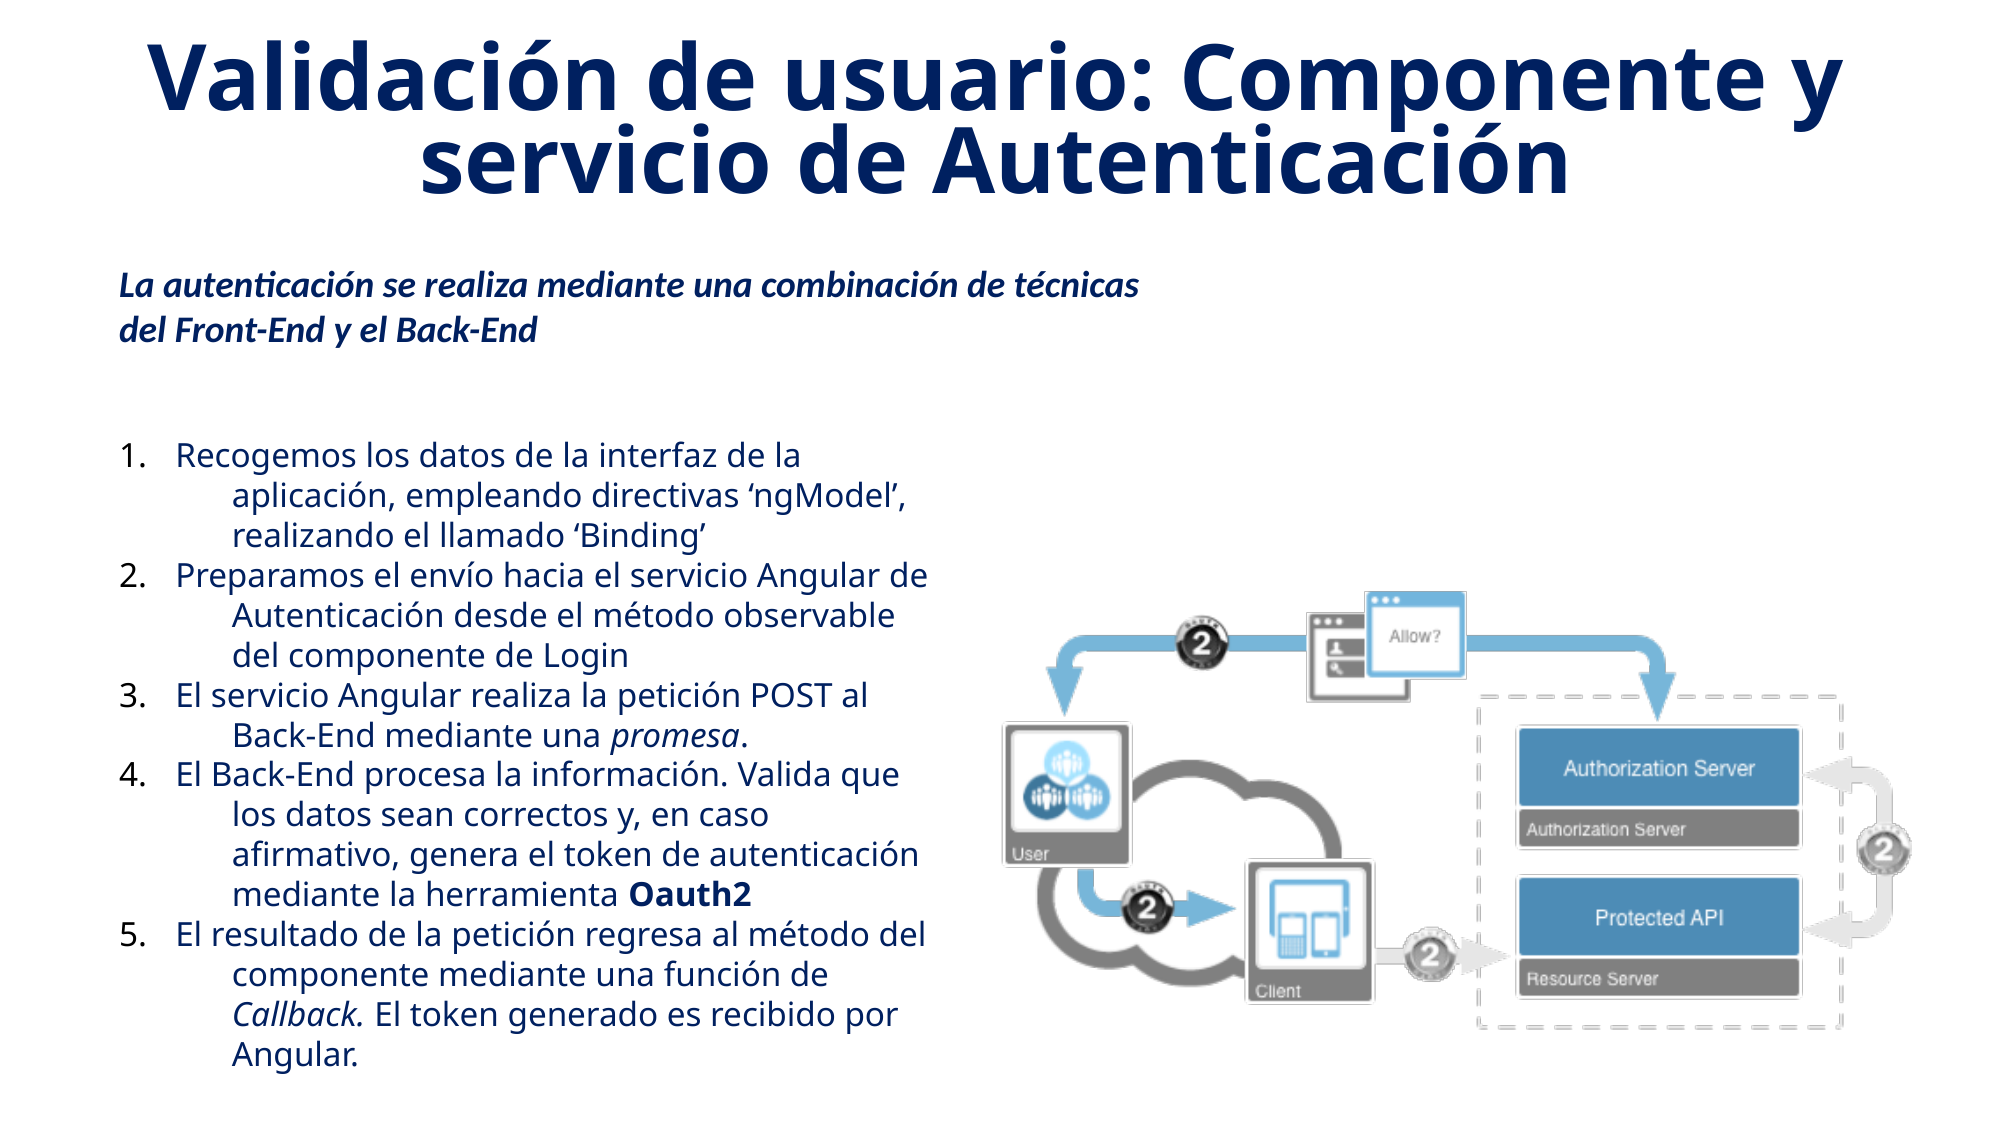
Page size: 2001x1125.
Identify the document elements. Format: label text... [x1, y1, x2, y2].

text_box Validación de usuario: Componente y servicio de Autenticación [119, 44, 1874, 112]
text_box Recogemos los datos de la interfaz de la aplicación, empleando directivas ‘ngModel’, realizando el llamado ‘Binding’ Preparamos el envío hacia el servicio Angular de Autenticación desde el método observable del componente de Login El servicio Angular realiza la petición POST al Back-End mediante una promesa. El Back-End procesa la información. Valida que los datos sean correctos y, en caso afirmativo, genera el token de autenticación mediante la herramienta Oauth2 El resultado de la petición regresa al método del componente mediante una función de Callback. El token generado es recibido por Angular. [119, 434, 943, 1081]
picture [999, 590, 1912, 1033]
text_box La autenticación se realiza mediante una combinación de técnicas del Front-End y el Back-End [119, 259, 1191, 351]
